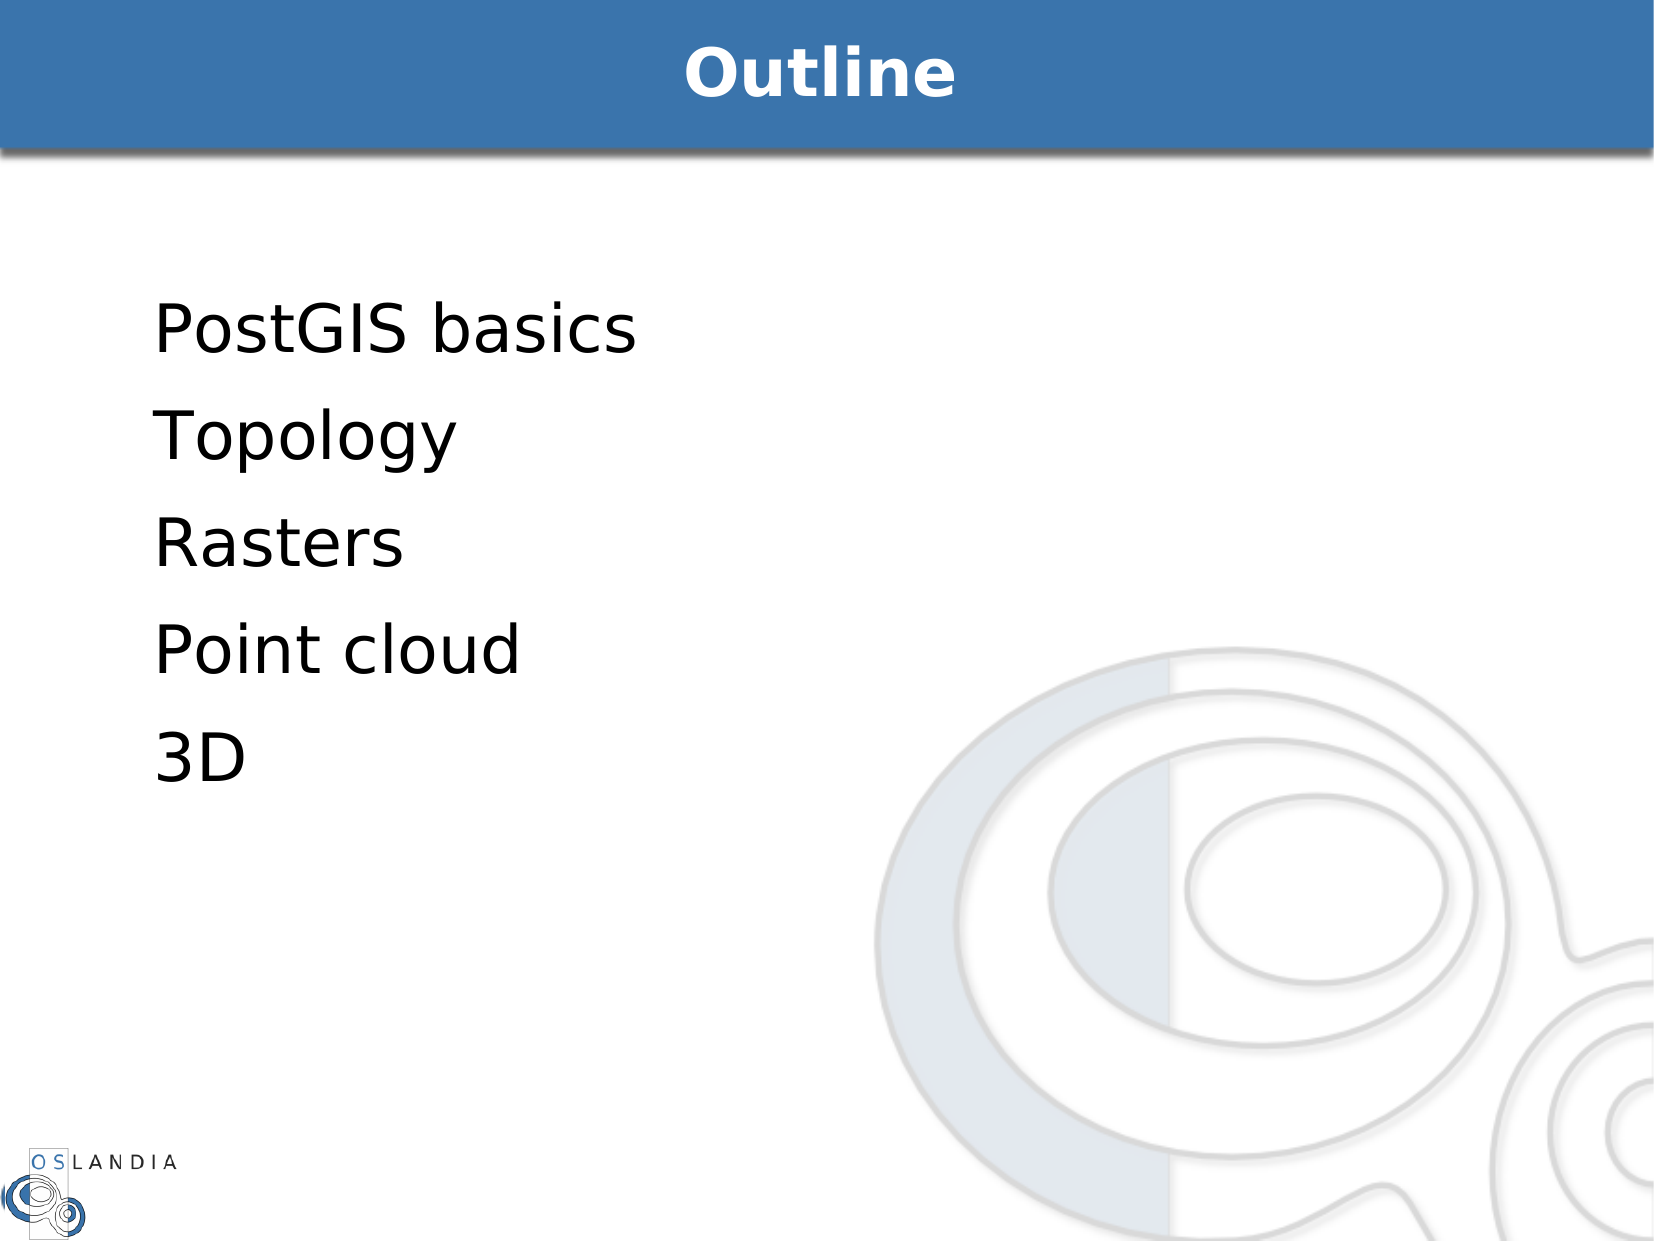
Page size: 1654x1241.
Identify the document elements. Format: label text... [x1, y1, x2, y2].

title Outline [76, 0, 1565, 148]
list PostGIS basics Topology Rasters Point cloud 3D [82, 290, 1571, 1109]
picture [0, 0, 1654, 1241]
